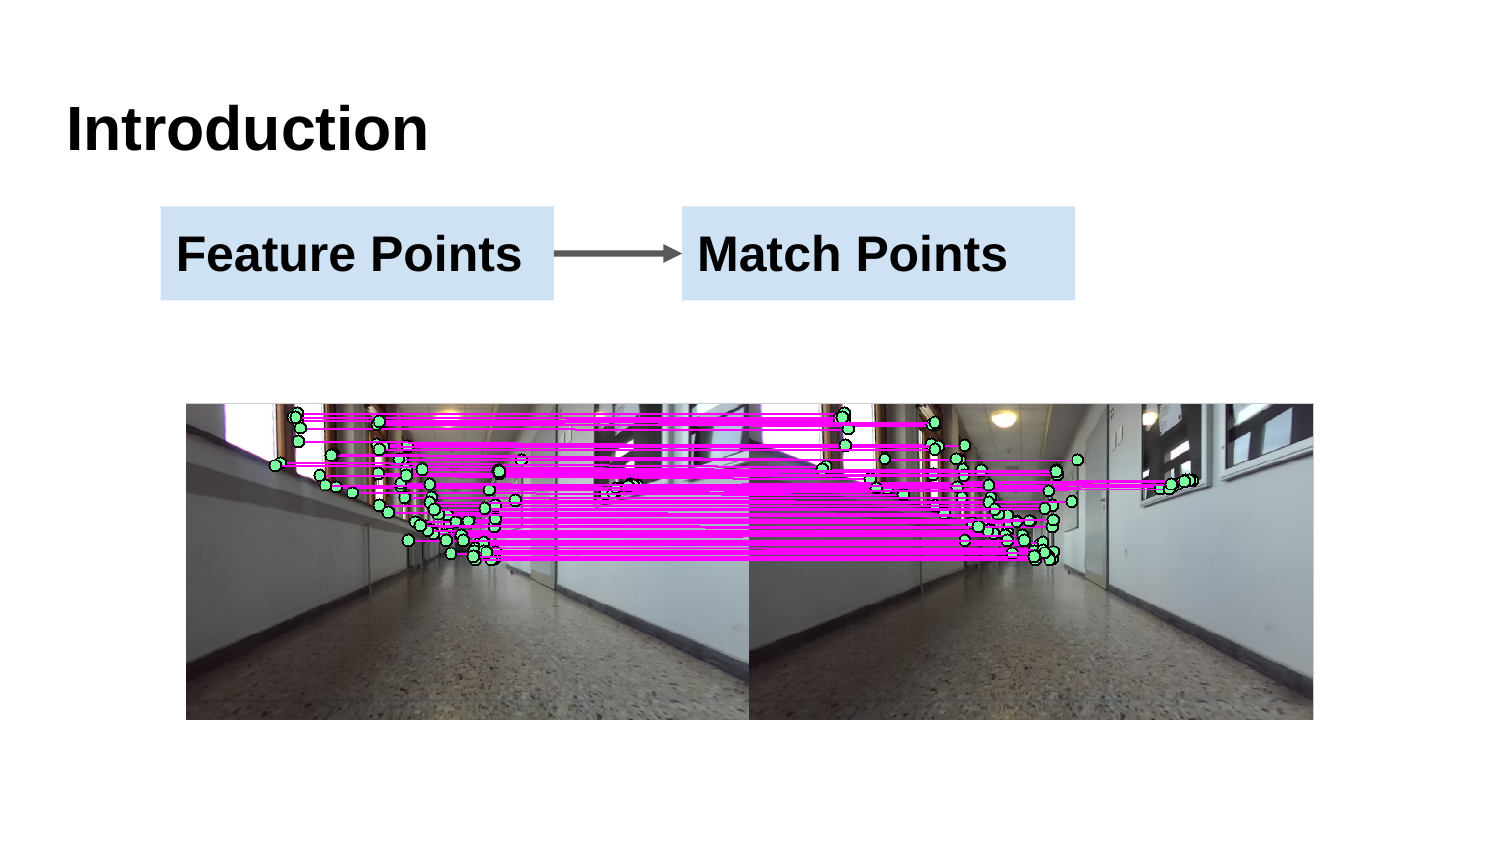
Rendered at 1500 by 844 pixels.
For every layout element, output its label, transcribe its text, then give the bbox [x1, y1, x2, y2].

text_box Match Points [682, 206, 1076, 301]
picture [186, 403, 1314, 720]
text_box Feature Points [160, 206, 554, 301]
title Introduction [51, 72, 1449, 167]
